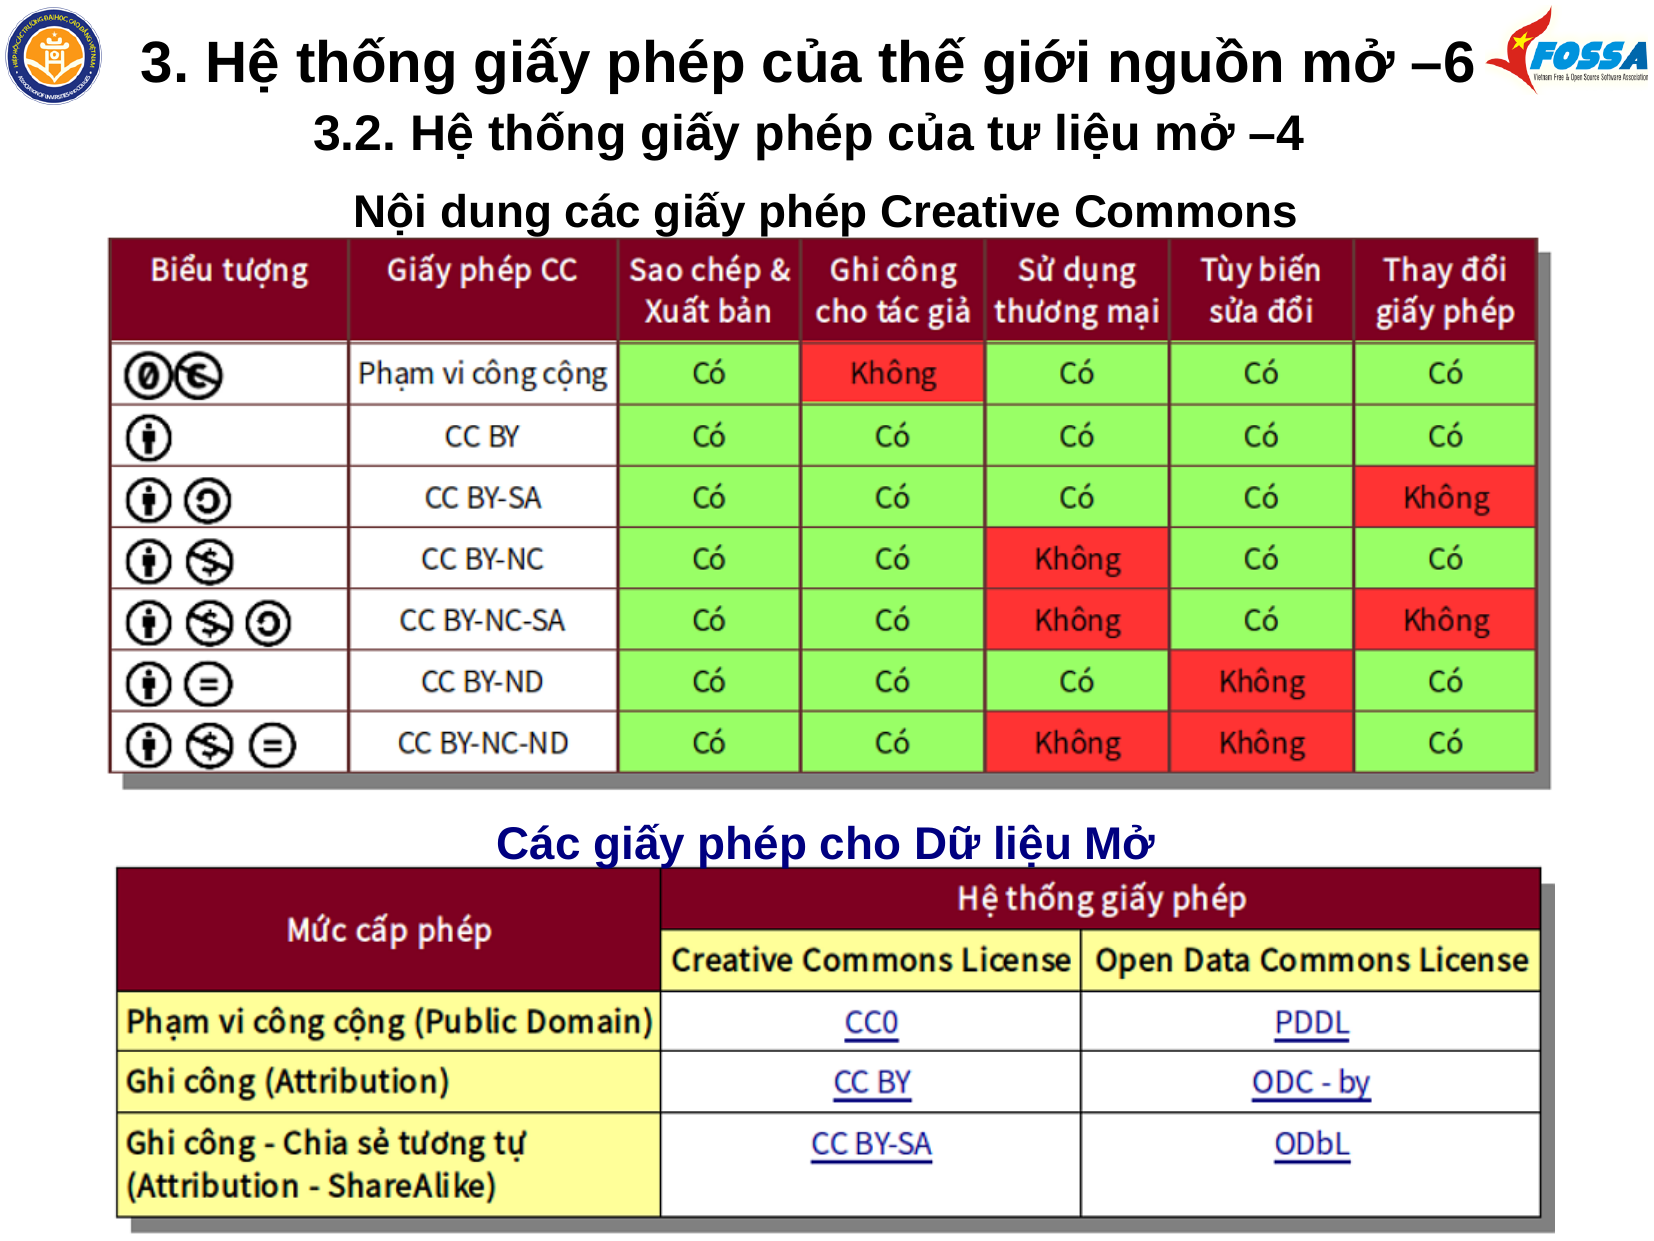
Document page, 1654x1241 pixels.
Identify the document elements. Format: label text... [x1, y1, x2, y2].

picture [103, 881, 1555, 1241]
picture [1, 5, 107, 107]
title 3. Hệ thống giấy phép của thế giới nguồn mở –6 3.2. Hệ thống giấy phép của tư liệu mở –4 [64, 16, 1554, 162]
picture [103, 249, 1555, 800]
text_box Nội dung các giấy phép Creative Commons [19, 168, 1633, 249]
text_box Các giấy phép cho Dữ liệu Mở [19, 800, 1633, 881]
picture [1485, 5, 1648, 95]
